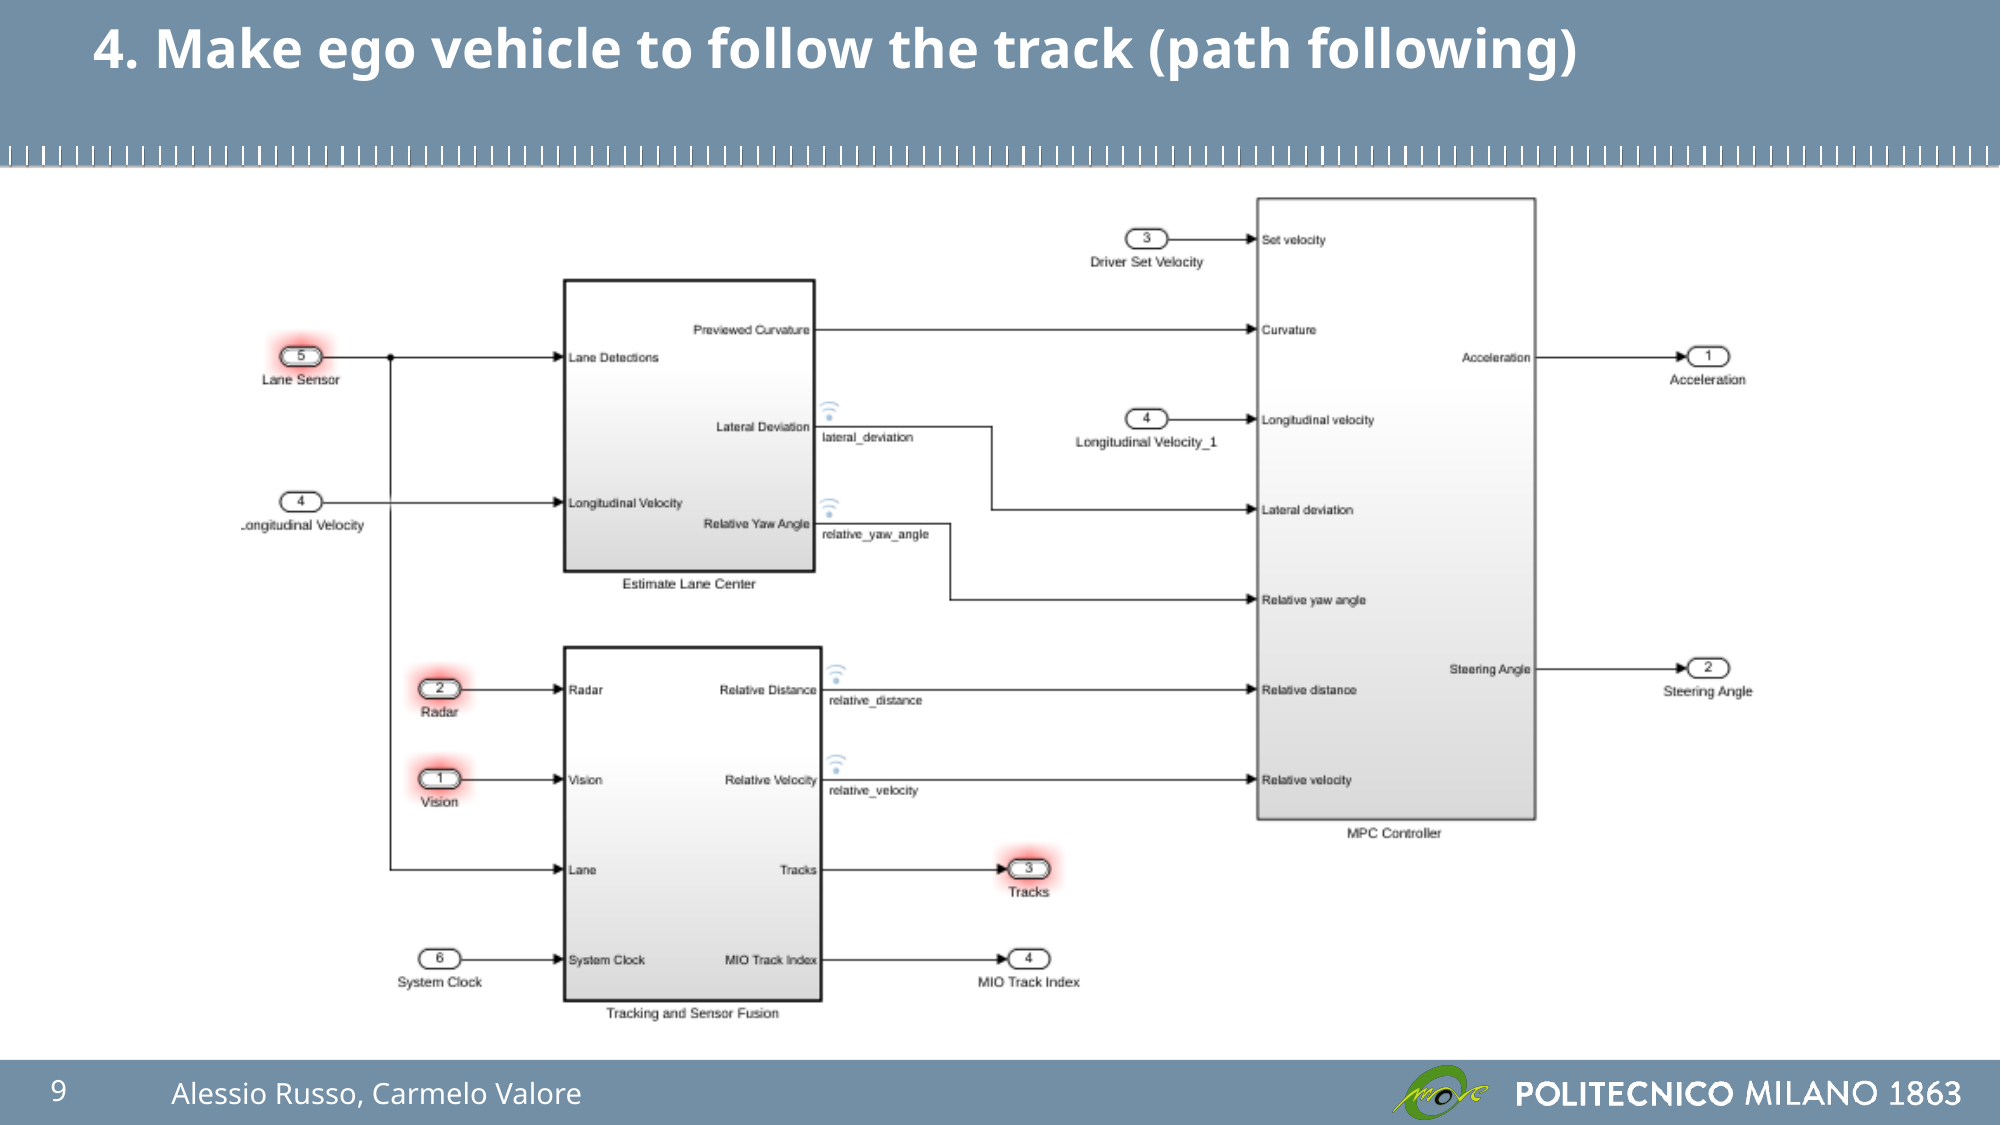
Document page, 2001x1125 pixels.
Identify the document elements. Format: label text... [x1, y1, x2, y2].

picture [241, 177, 1759, 1027]
footer Alessio Russo, Carmelo Valore [156, 1062, 1007, 1123]
title 4. Make ego vehicle to follow the track (path following) [78, 8, 1922, 86]
picture [1510, 1068, 1967, 1117]
slide_number <numero> [7, 1062, 110, 1123]
picture [1392, 1065, 1489, 1120]
